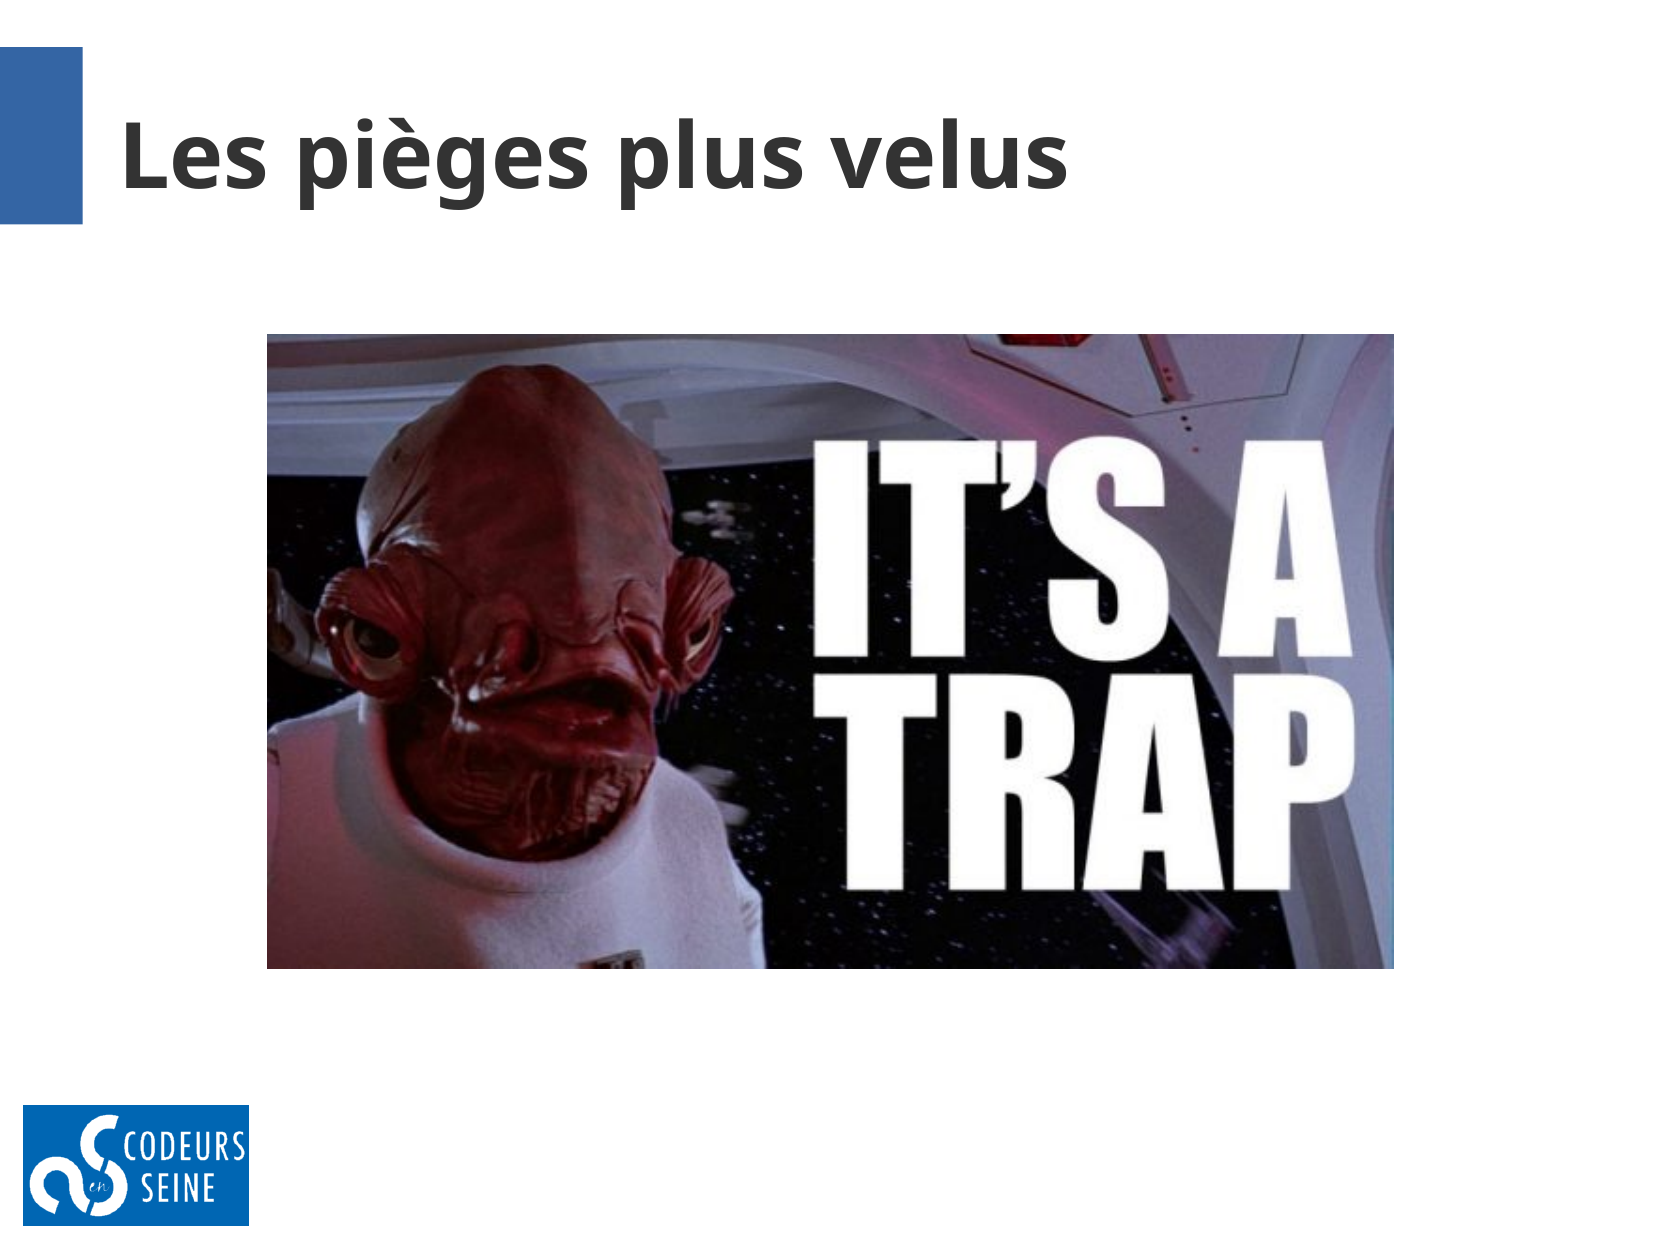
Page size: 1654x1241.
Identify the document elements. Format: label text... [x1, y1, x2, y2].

picture [23, 1105, 249, 1226]
title Les pièges plus velus [118, 49, 1571, 257]
picture [267, 334, 1394, 969]
